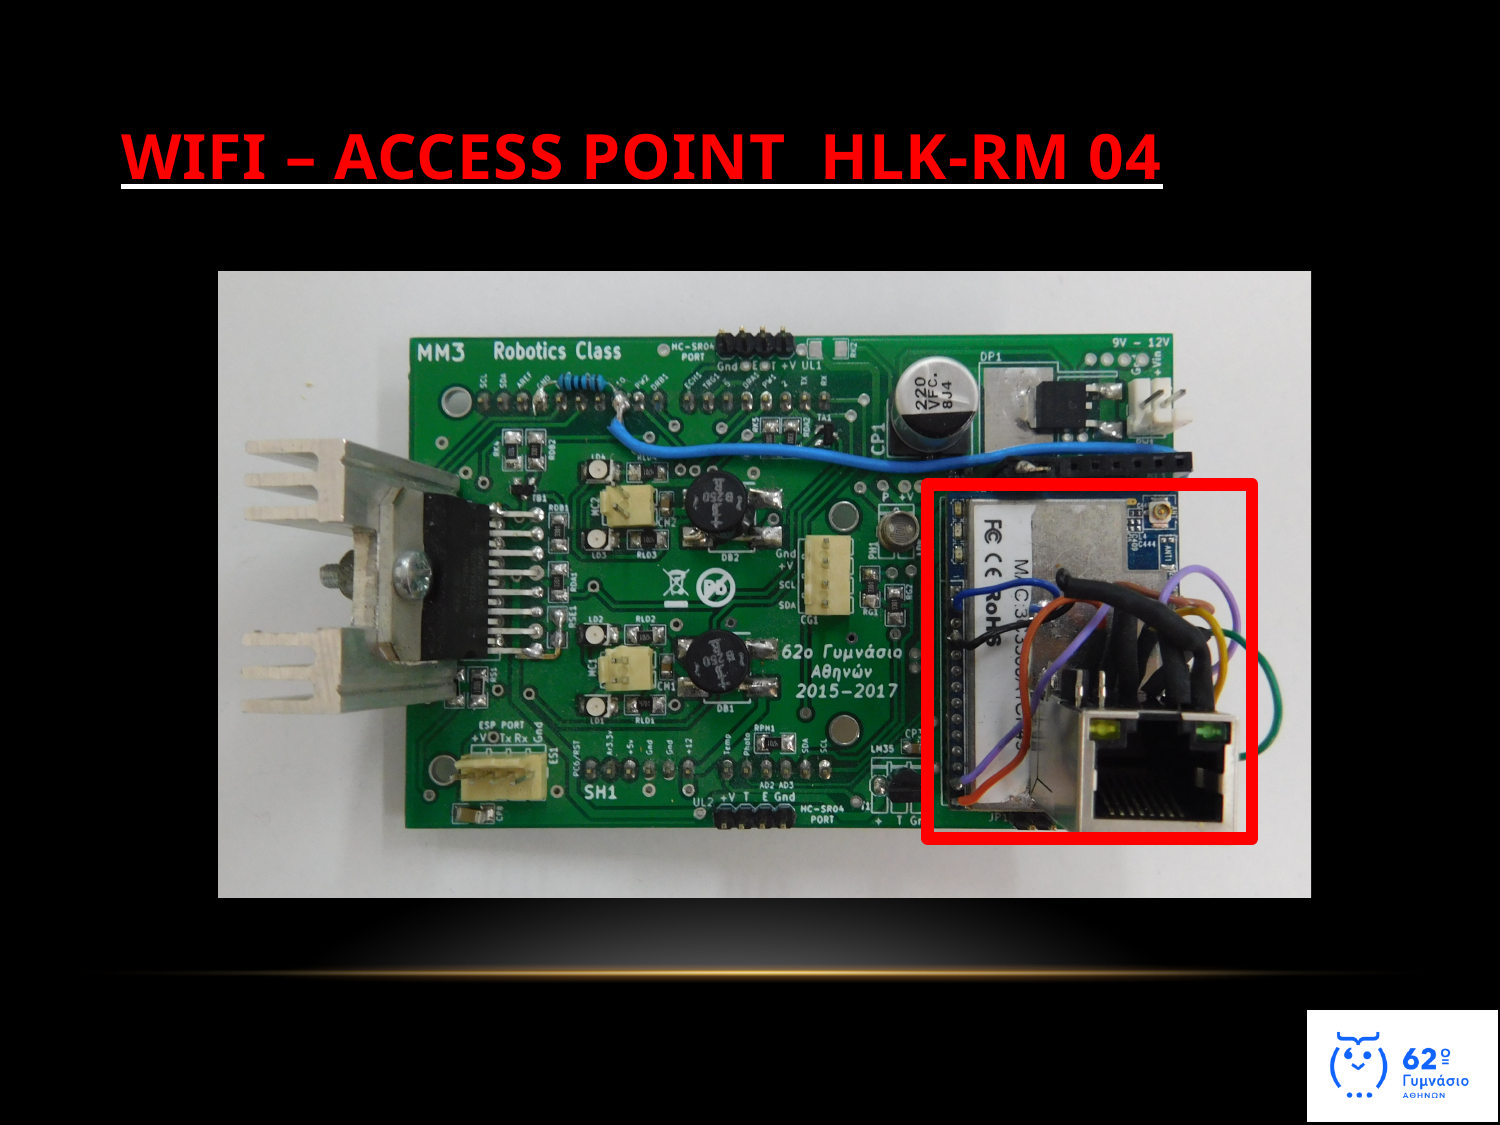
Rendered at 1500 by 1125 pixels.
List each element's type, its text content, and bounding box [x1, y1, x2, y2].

text_box WIFI – Access Point HLK-RM 04 [106, 94, 1407, 200]
picture [0, 0, 1500, 1125]
